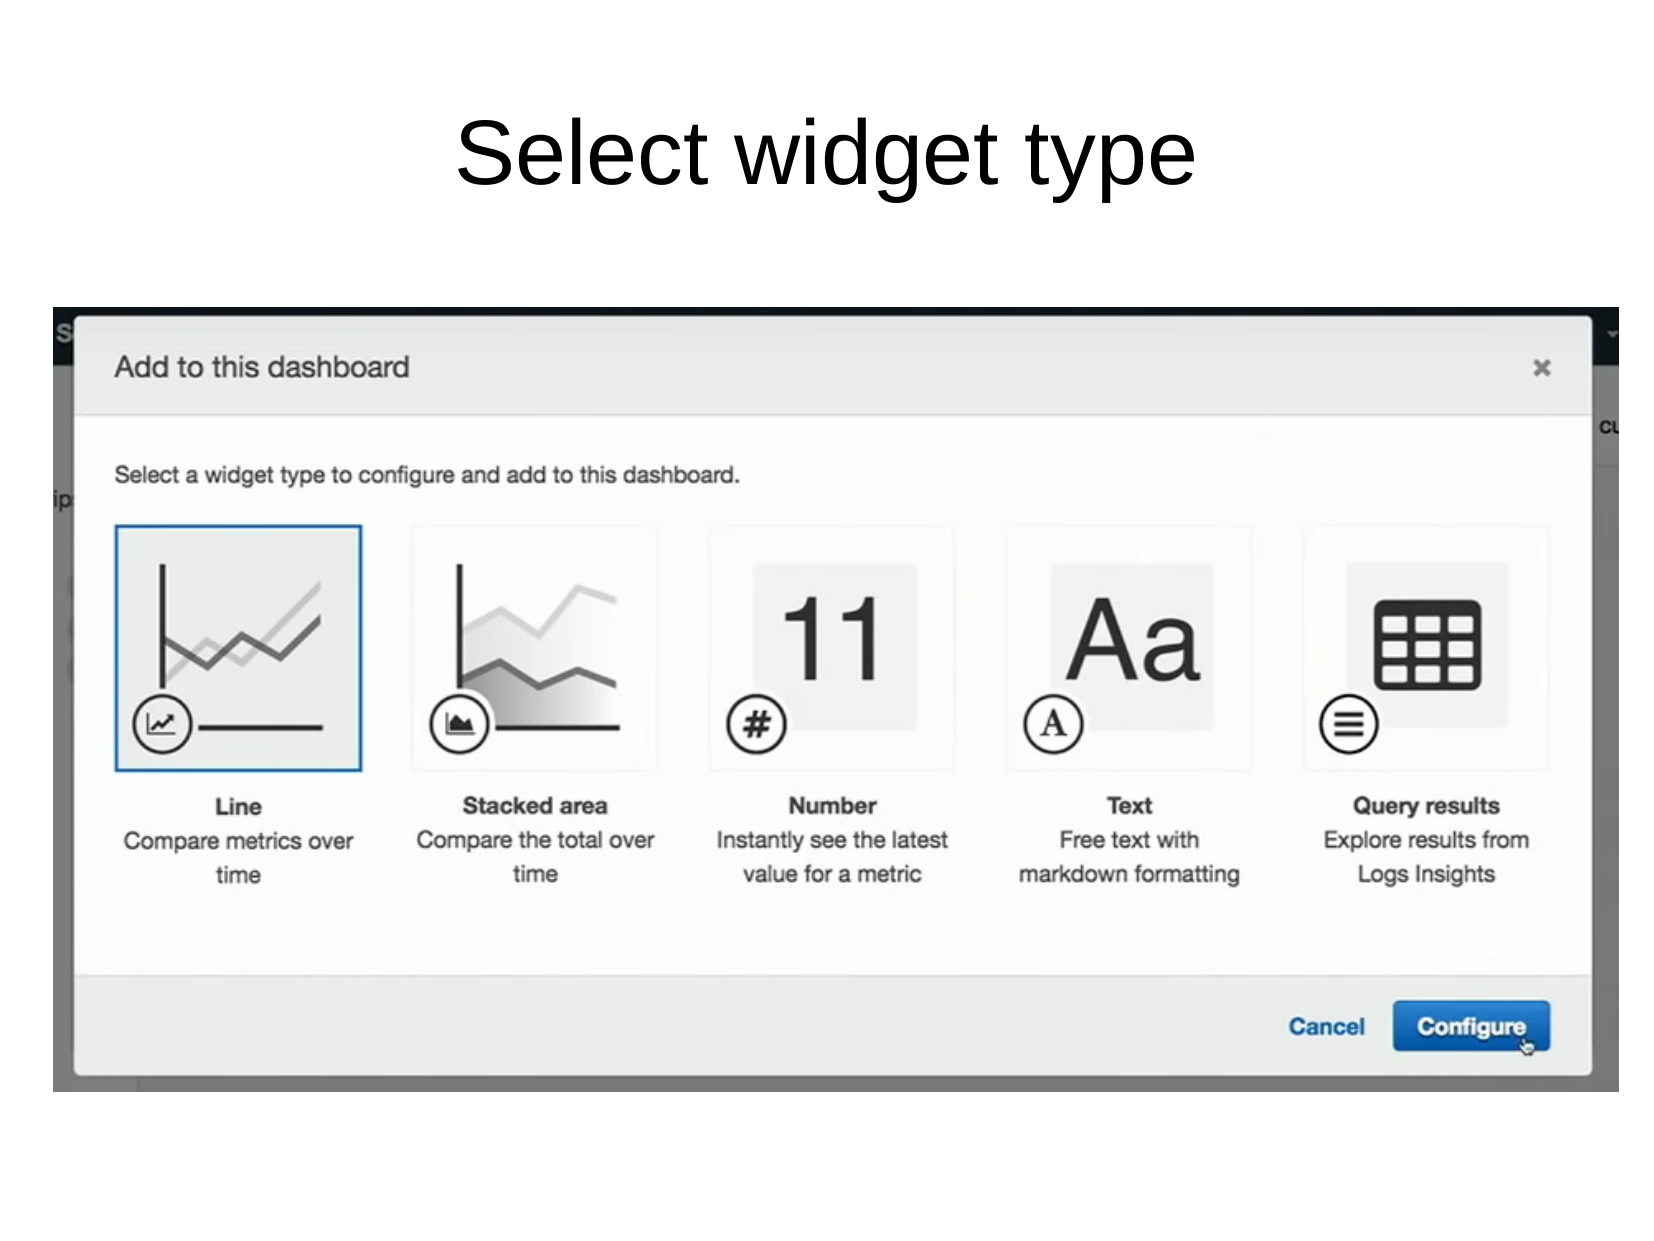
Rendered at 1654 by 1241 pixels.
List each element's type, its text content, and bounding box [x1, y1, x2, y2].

picture [53, 307, 1619, 1092]
title Select widget type [82, 49, 1571, 257]
